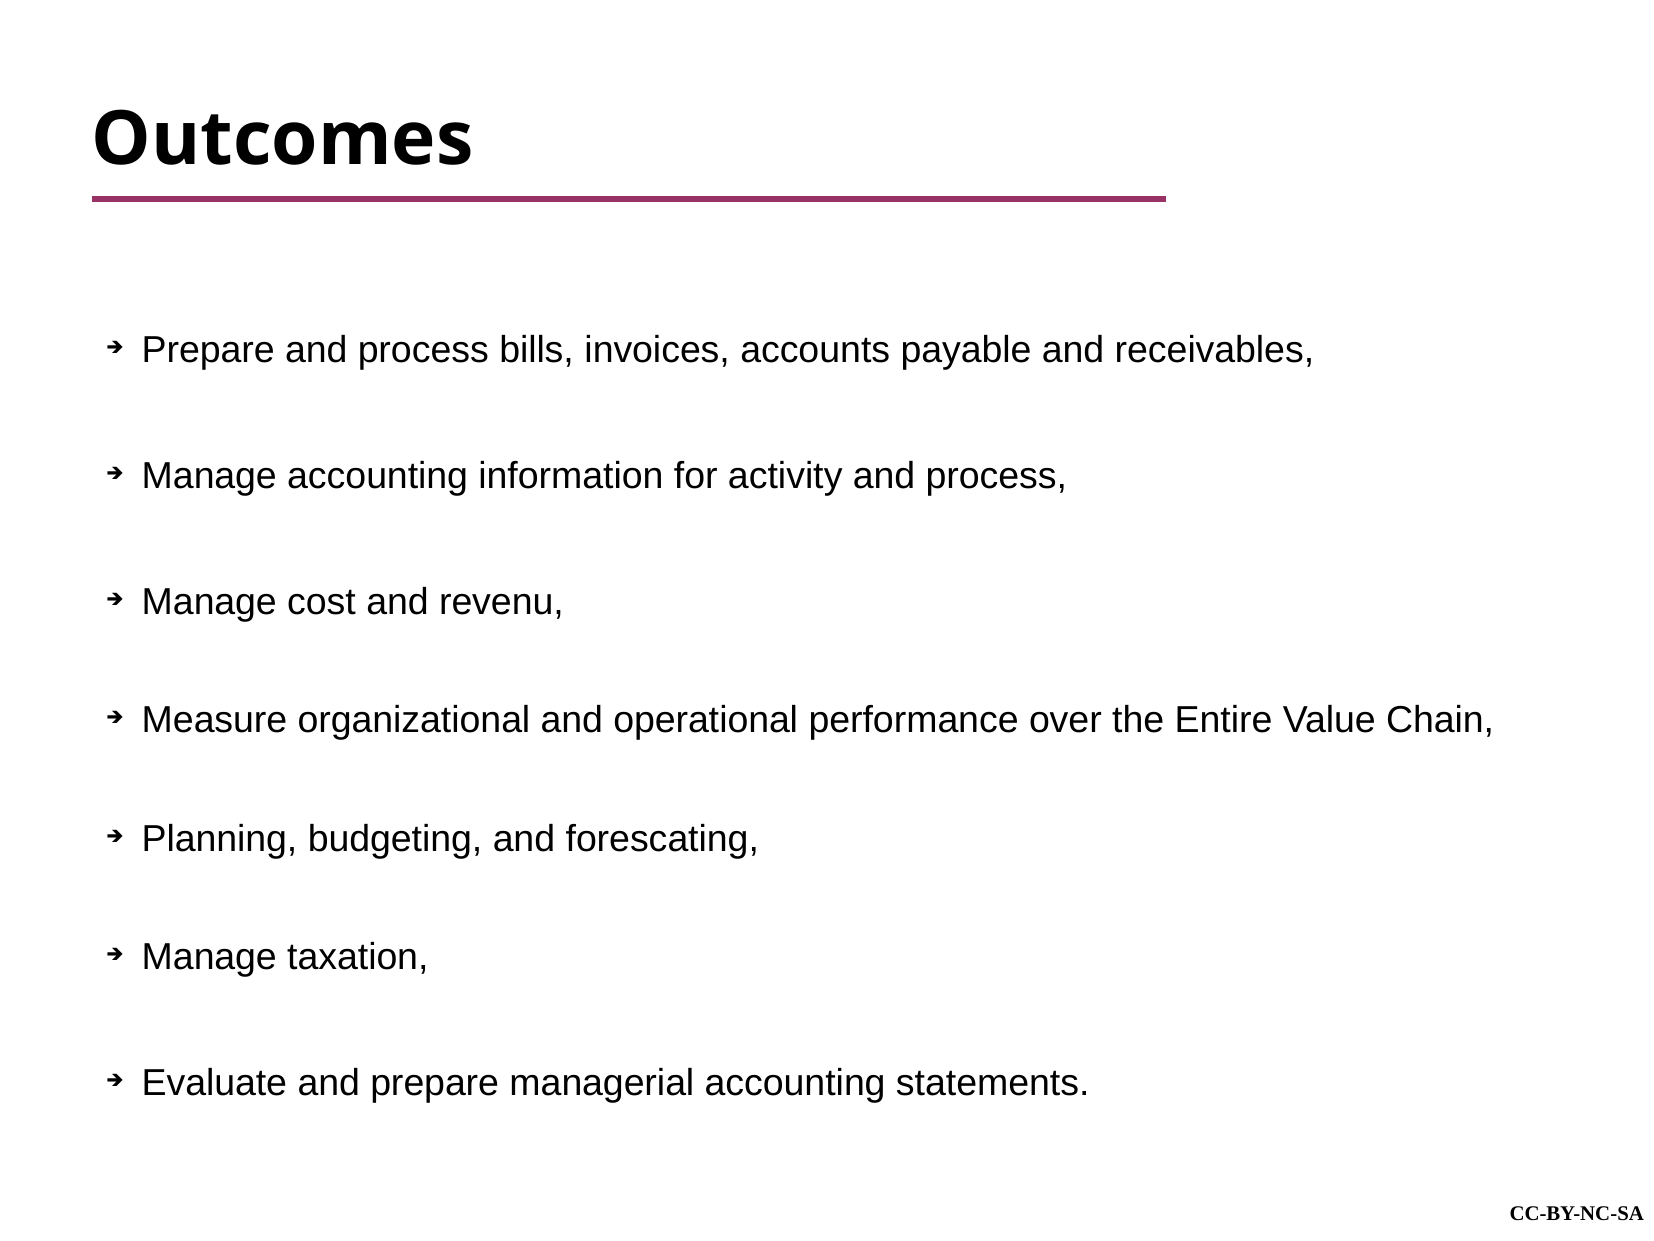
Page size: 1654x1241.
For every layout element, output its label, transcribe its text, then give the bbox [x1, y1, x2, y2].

title Outcomes [91, 31, 1569, 239]
text_box Prepare and process bills, invoices, accounts payable and receivables, Manage accounting information for activity and process, Manage cost and revenu, Measure organizational and operational performance over the Entire Value Chain, Planning, budgeting, and forescating, Manage taxation, Evaluate and prepare managerial accounting statements. [91, 258, 1545, 1223]
